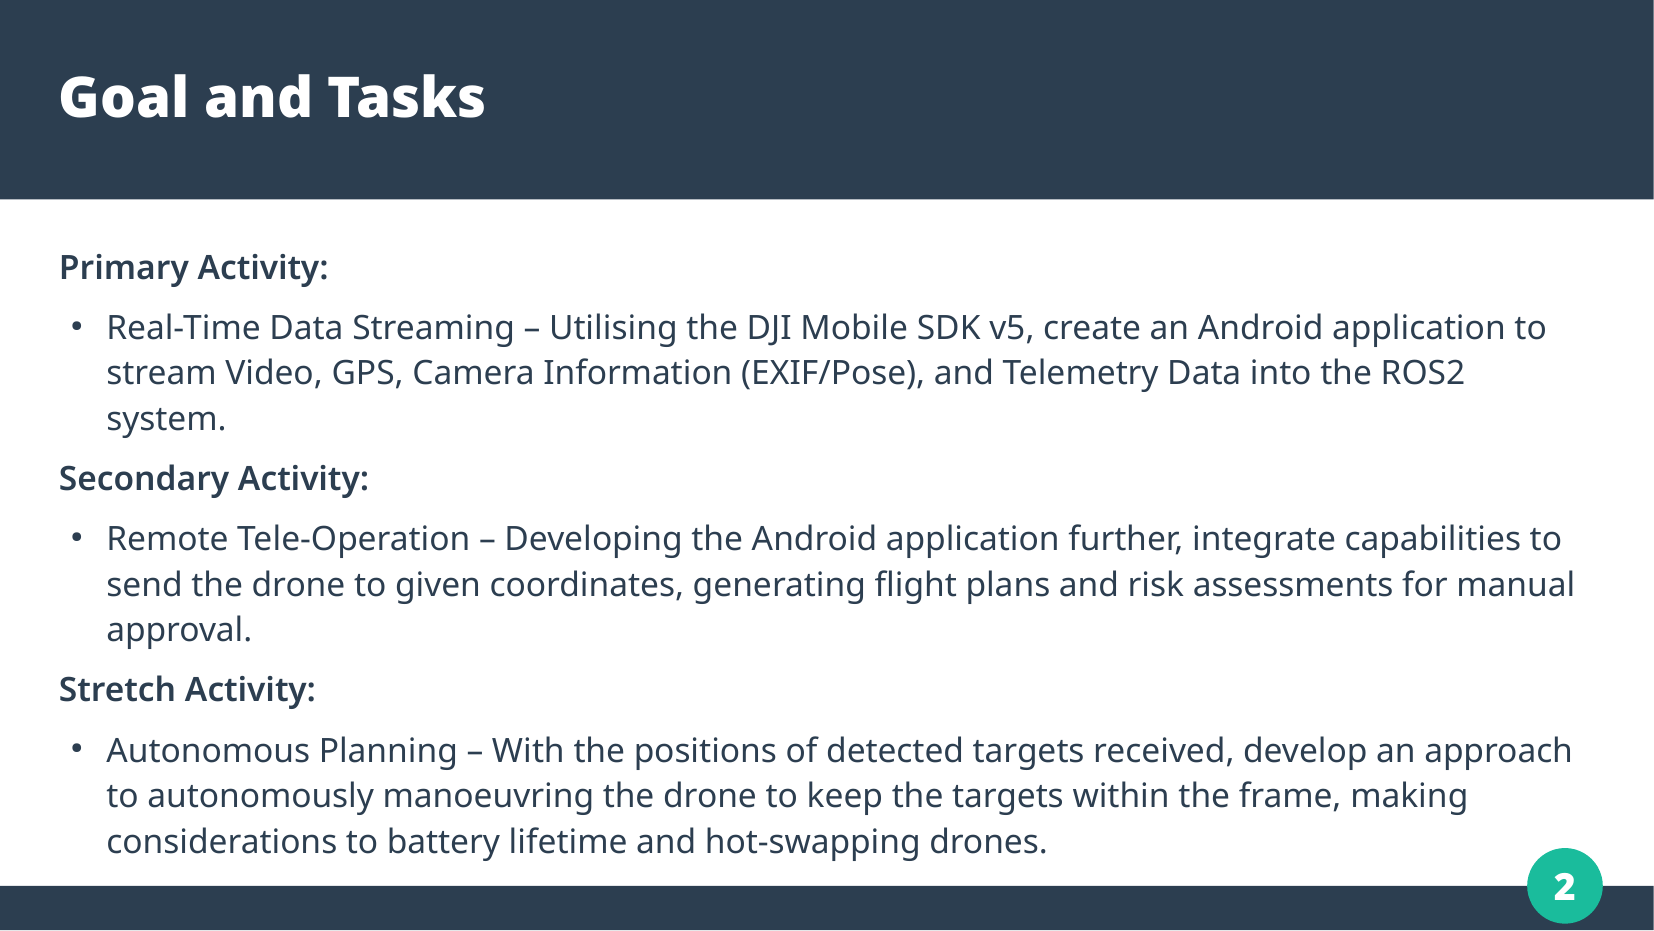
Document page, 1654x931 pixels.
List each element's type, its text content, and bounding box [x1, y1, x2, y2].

title Goal and Tasks [59, 37, 1595, 156]
list Primary Activity: Real-Time Data Streaming – Utilising the DJI Mobile SDK v5, create an Android application to stream Video, GPS, Camera Information (EXIF/Pose), and Telemetry Data into the ROS2 system. Secondary Activity: Remote Tele-Operation – Developing the Android application further, integrate capabilities to send the drone to given coordinates, generating flight plans and risk assessments for manual approval. Stretch Activity: Autonomous Planning – With the positions of detected targets received, develop an approach to autonomously manoeuvring the drone to keep the targets within the frame, making considerations to battery lifetime and hot-swapping drones. [59, 243, 1595, 864]
